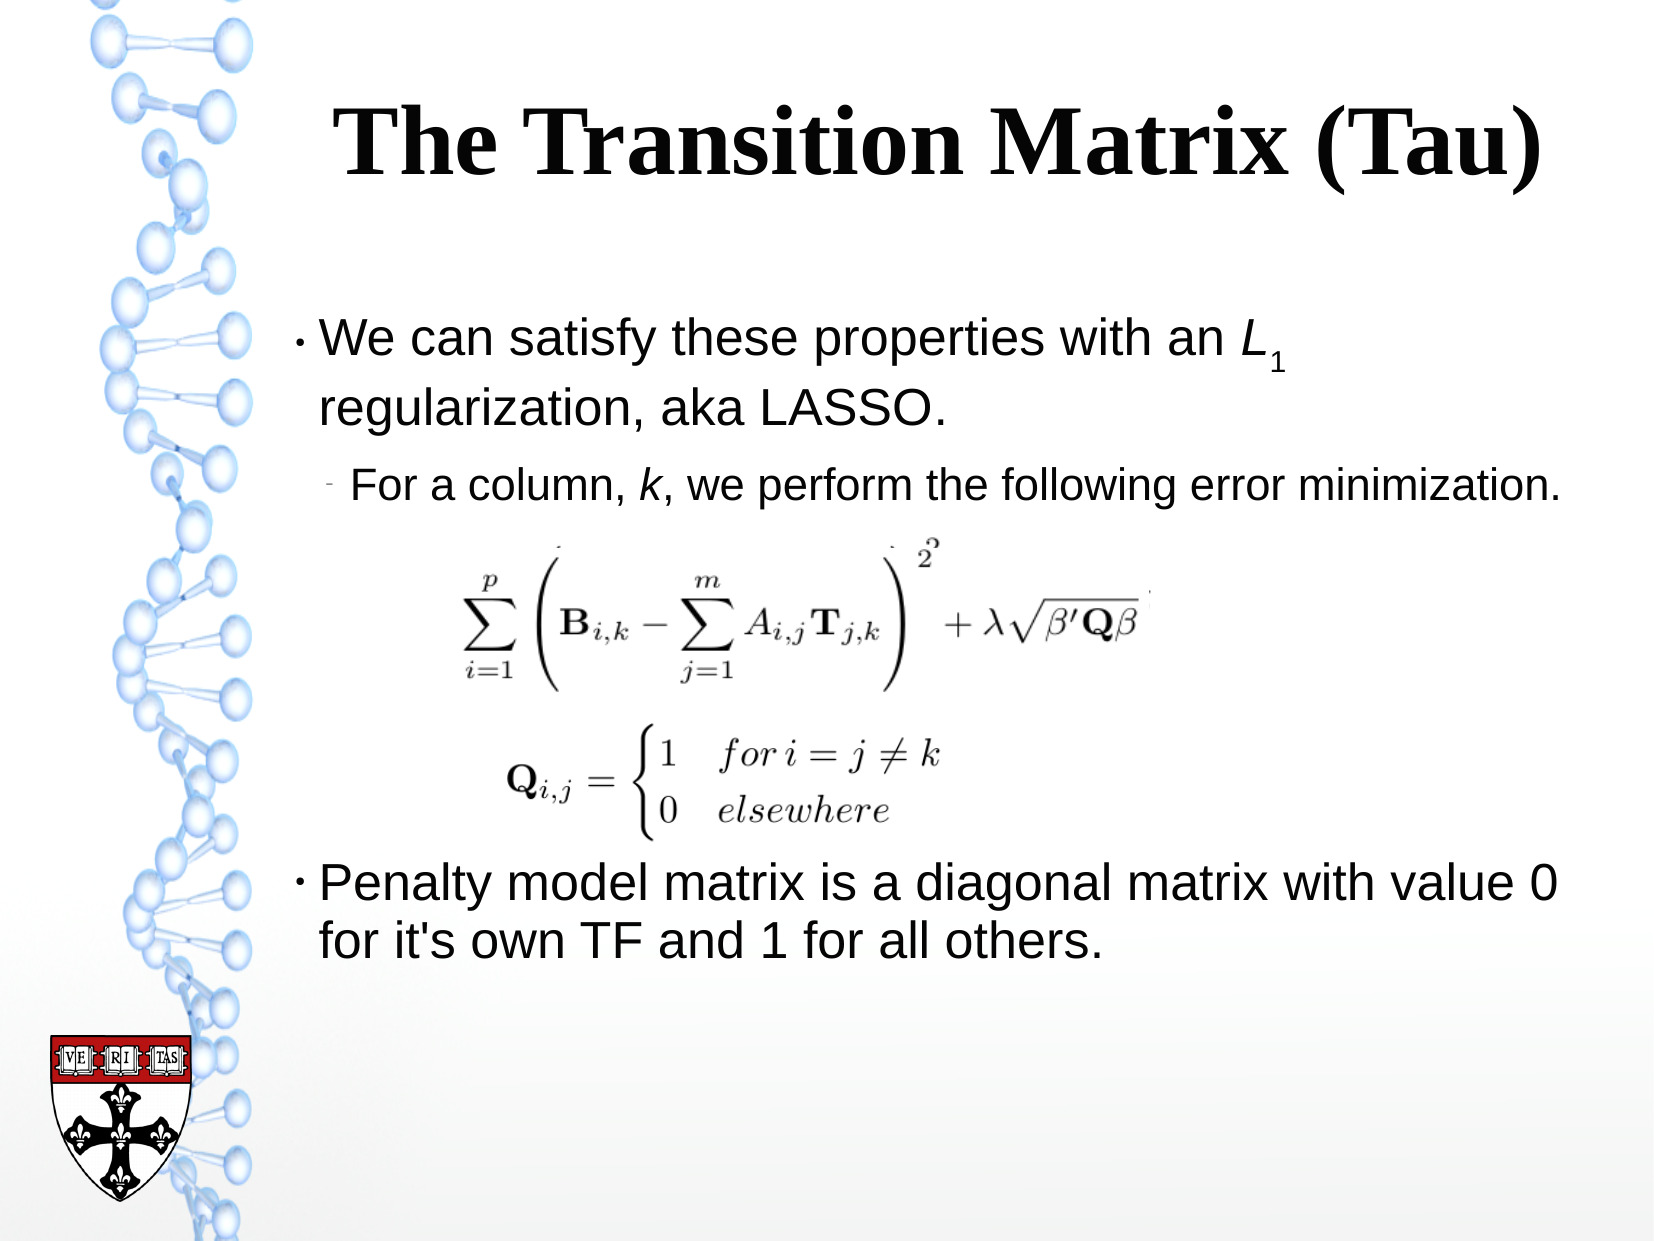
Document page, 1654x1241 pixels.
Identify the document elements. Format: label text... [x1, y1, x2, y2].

list We can satisfy these properties with an L1 regularization, aka LASSO. For a column, k, we perform the following error minimization. Penalty model matrix is a diagonal matrix with value 0 for it's own TF and 1 for all others. [287, 307, 1571, 1028]
title The Transition Matrix (Tau) [194, 37, 1654, 245]
picture [0, 0, 1654, 1241]
